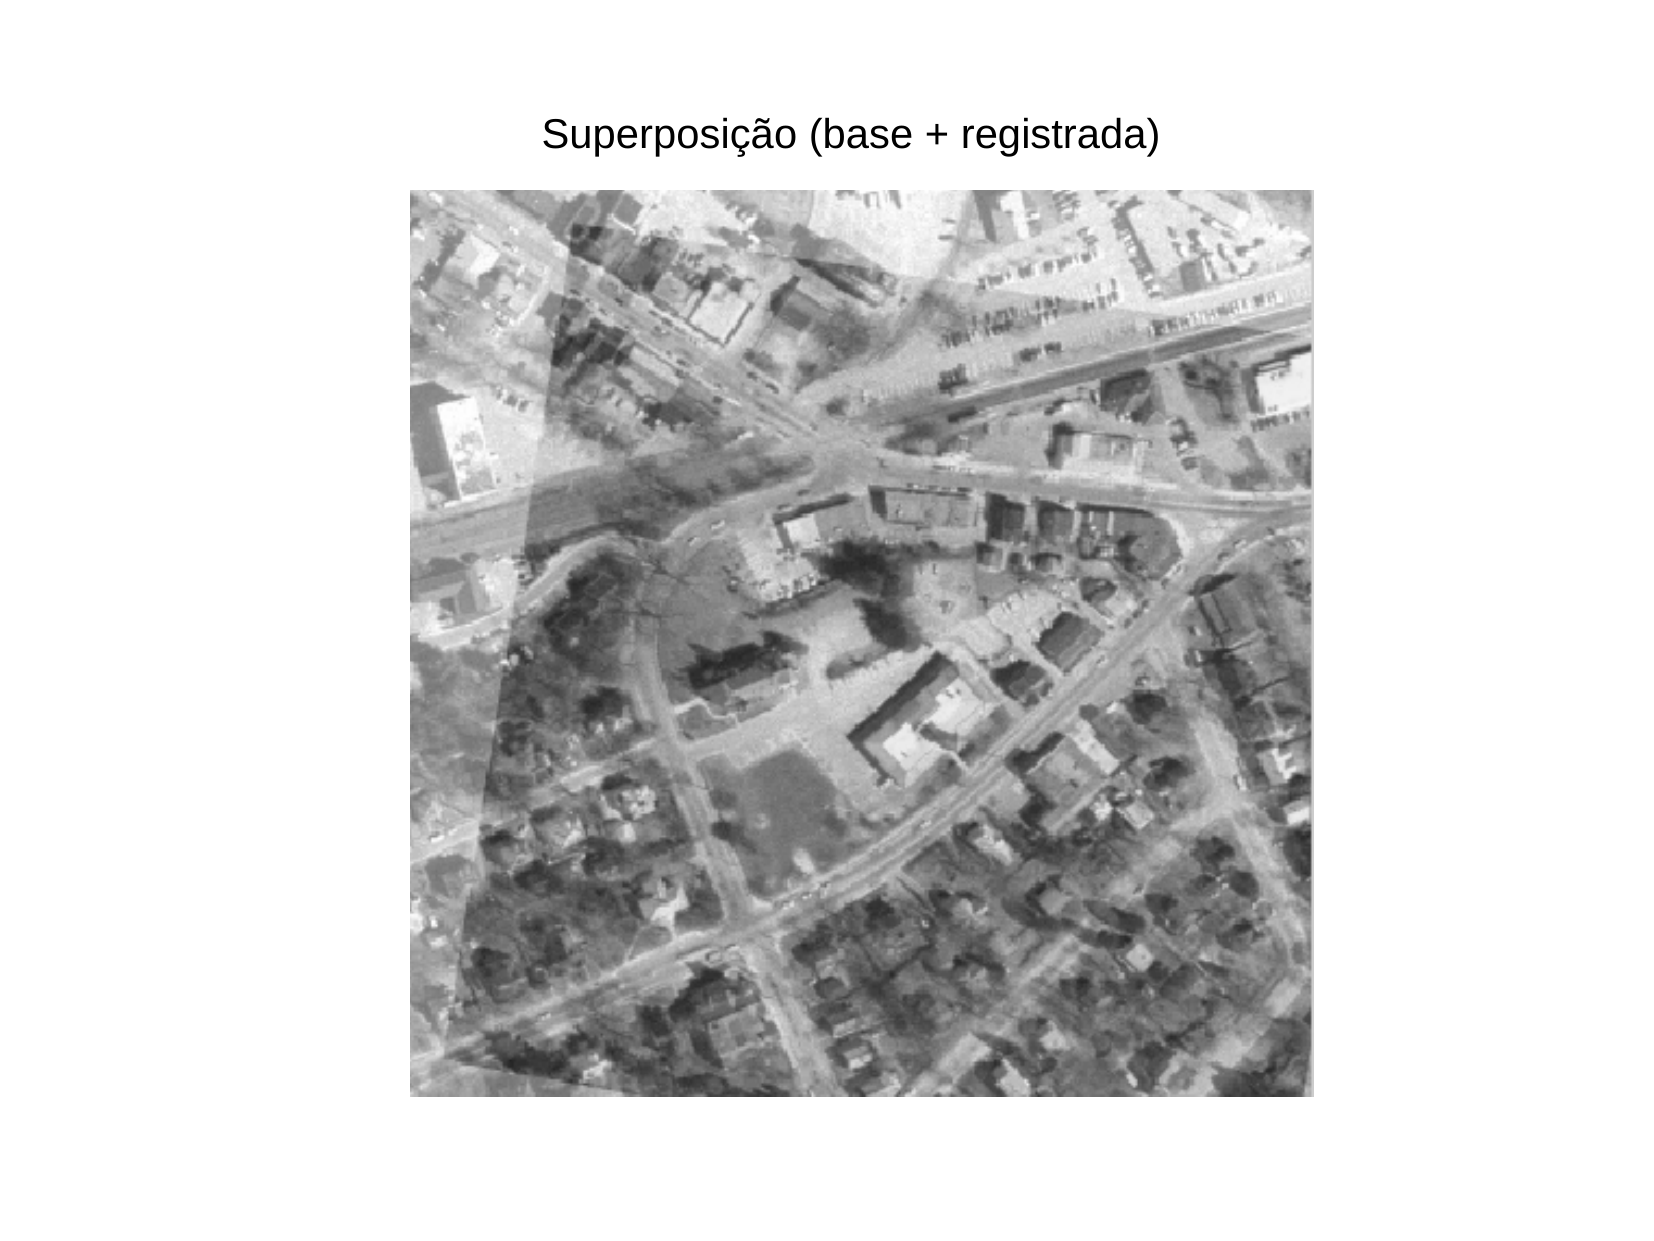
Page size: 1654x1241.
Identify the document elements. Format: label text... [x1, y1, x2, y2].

picture [410, 190, 1314, 1097]
text_box Superposição (base + registrada) [511, 99, 1177, 165]
